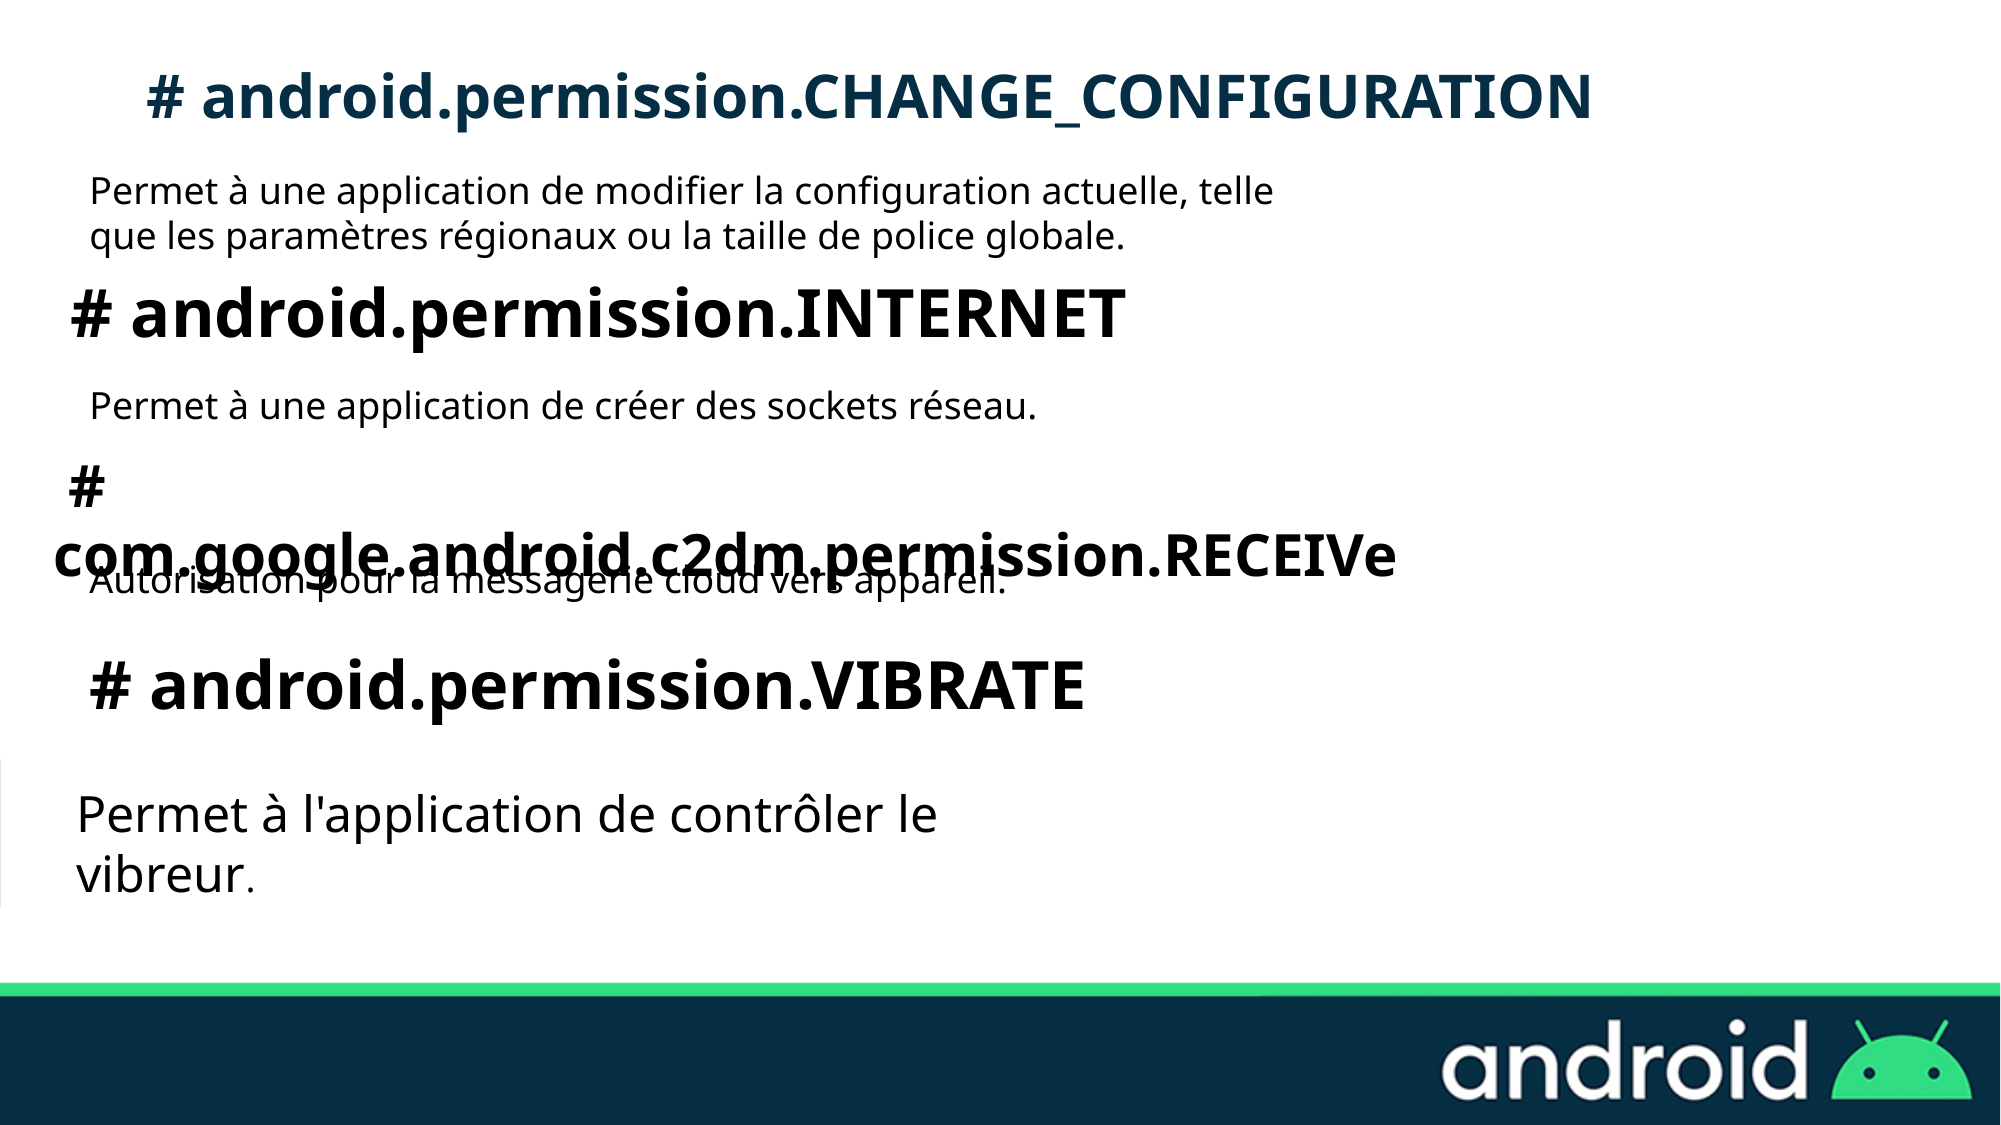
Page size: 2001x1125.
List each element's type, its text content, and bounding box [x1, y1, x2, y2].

title # android.permission.CHANGE_CONFIGURATION [0, 29, 1726, 170]
text_box Autorisation pour la messagerie cloud vers appareil. [74, 548, 1181, 610]
text_box # android.permission.VIBRATE [74, 635, 1271, 732]
text_box # android.permission.INTERNET [38, 262, 1415, 359]
text_box # com.google.android.c2dm.permission.RECEIVe [38, 441, 1415, 527]
text_box Permet à l'application de contrôler le vibreur. [61, 775, 1127, 852]
text_box Permet à une application de modifier la configuration actuelle, telle que les paramètres régionaux ou la taille de police globale. [74, 159, 1340, 262]
text_box Permet à une application de créer des sockets réseau. [74, 374, 1102, 435]
